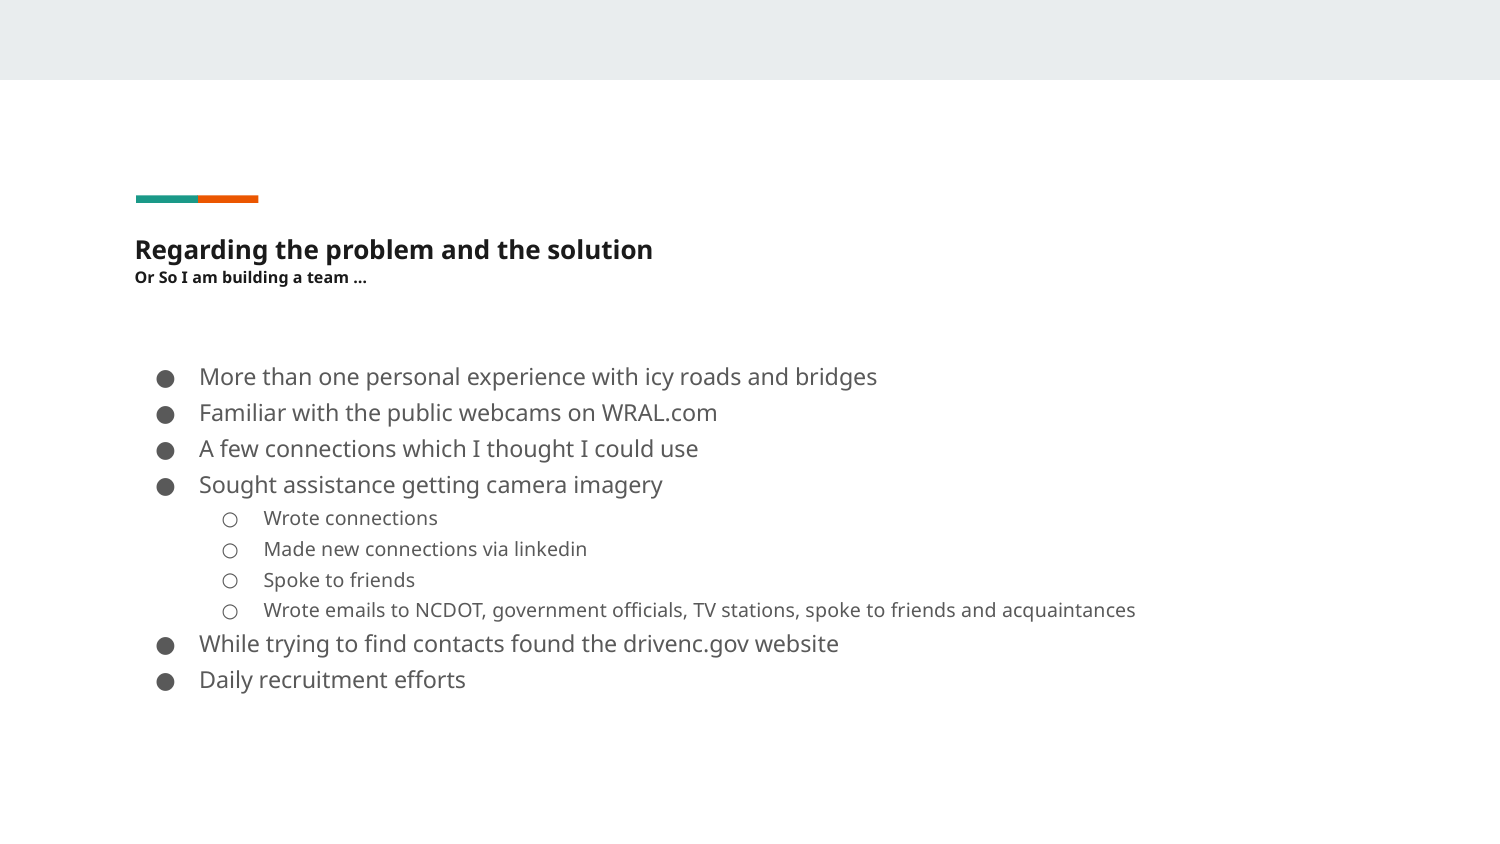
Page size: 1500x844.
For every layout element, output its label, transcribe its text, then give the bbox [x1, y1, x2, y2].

title Regarding the problem and the solution Or So I am building a team … [119, 216, 1381, 305]
list More than one personal experience with icy roads and bridges Familiar with the public webcams on WRAL.com A few connections which I thought I could use Sought assistance getting camera imagery Wrote connections Made new connections via linkedin Spoke to friends Wrote emails to NCDOT, government officials, TV stations, spoke to friends and acquaintances While trying to find contacts found the drivenc.gov website Daily recruitment efforts [119, 341, 1381, 712]
